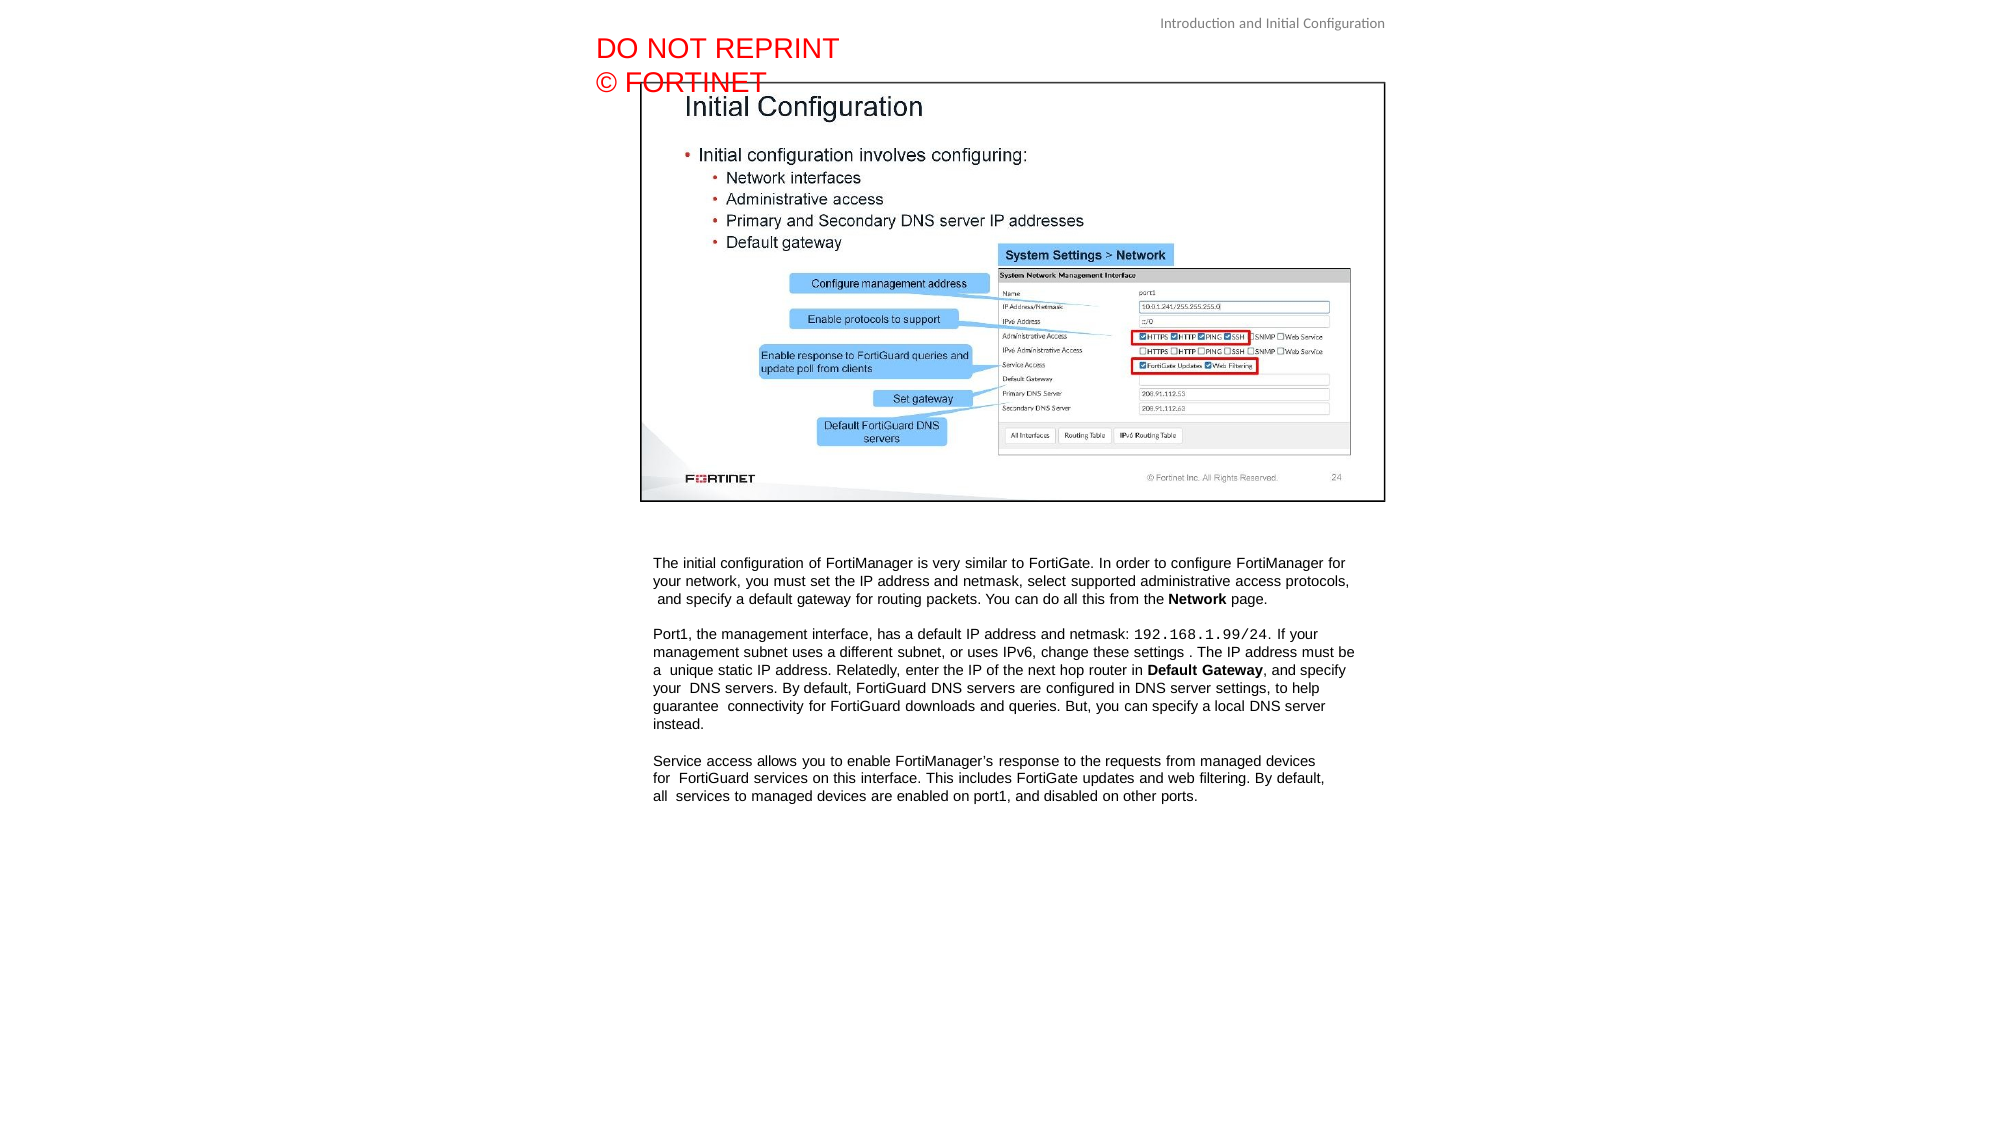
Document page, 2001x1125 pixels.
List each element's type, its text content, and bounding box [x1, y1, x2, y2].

text_box DO NOT REPRINT © FORTINET [594, 28, 841, 98]
text_box [640, 81, 1386, 502]
text_box Introduction and Initial Configuration [1158, 11, 1386, 32]
text_box The initial configuration of FortiManager is very similar to FortiGate. In order to configure FortiManager for your network, you must set the IP address and netmask, select supported administrative access protocols, and specify a default gateway for routing packets. You can do all this from the Network page. Port1, the management interface, has a default IP address and netmask: 192.168.1.99/24. If your management subnet uses a different subnet, or uses IPv6, change these settings . The IP address must be a unique static IP address. Relatedly, enter the IP of the next hop router in Default Gateway, and specify your DNS servers. By default, FortiGuard DNS servers are configured in DNS server settings, to help guarantee connectivity for FortiGuard downloads and queries. But, you can specify a local DNS server instead. Service access allows you to enable FortiManager’s response to the requests from managed devices for FortiGuard services on this interface. This includes FortiGate updates and web filtering. By default, all services to managed devices are enabled on port1, and disabled on other ports. [651, 552, 1367, 808]
picture [642, 92, 1351, 500]
